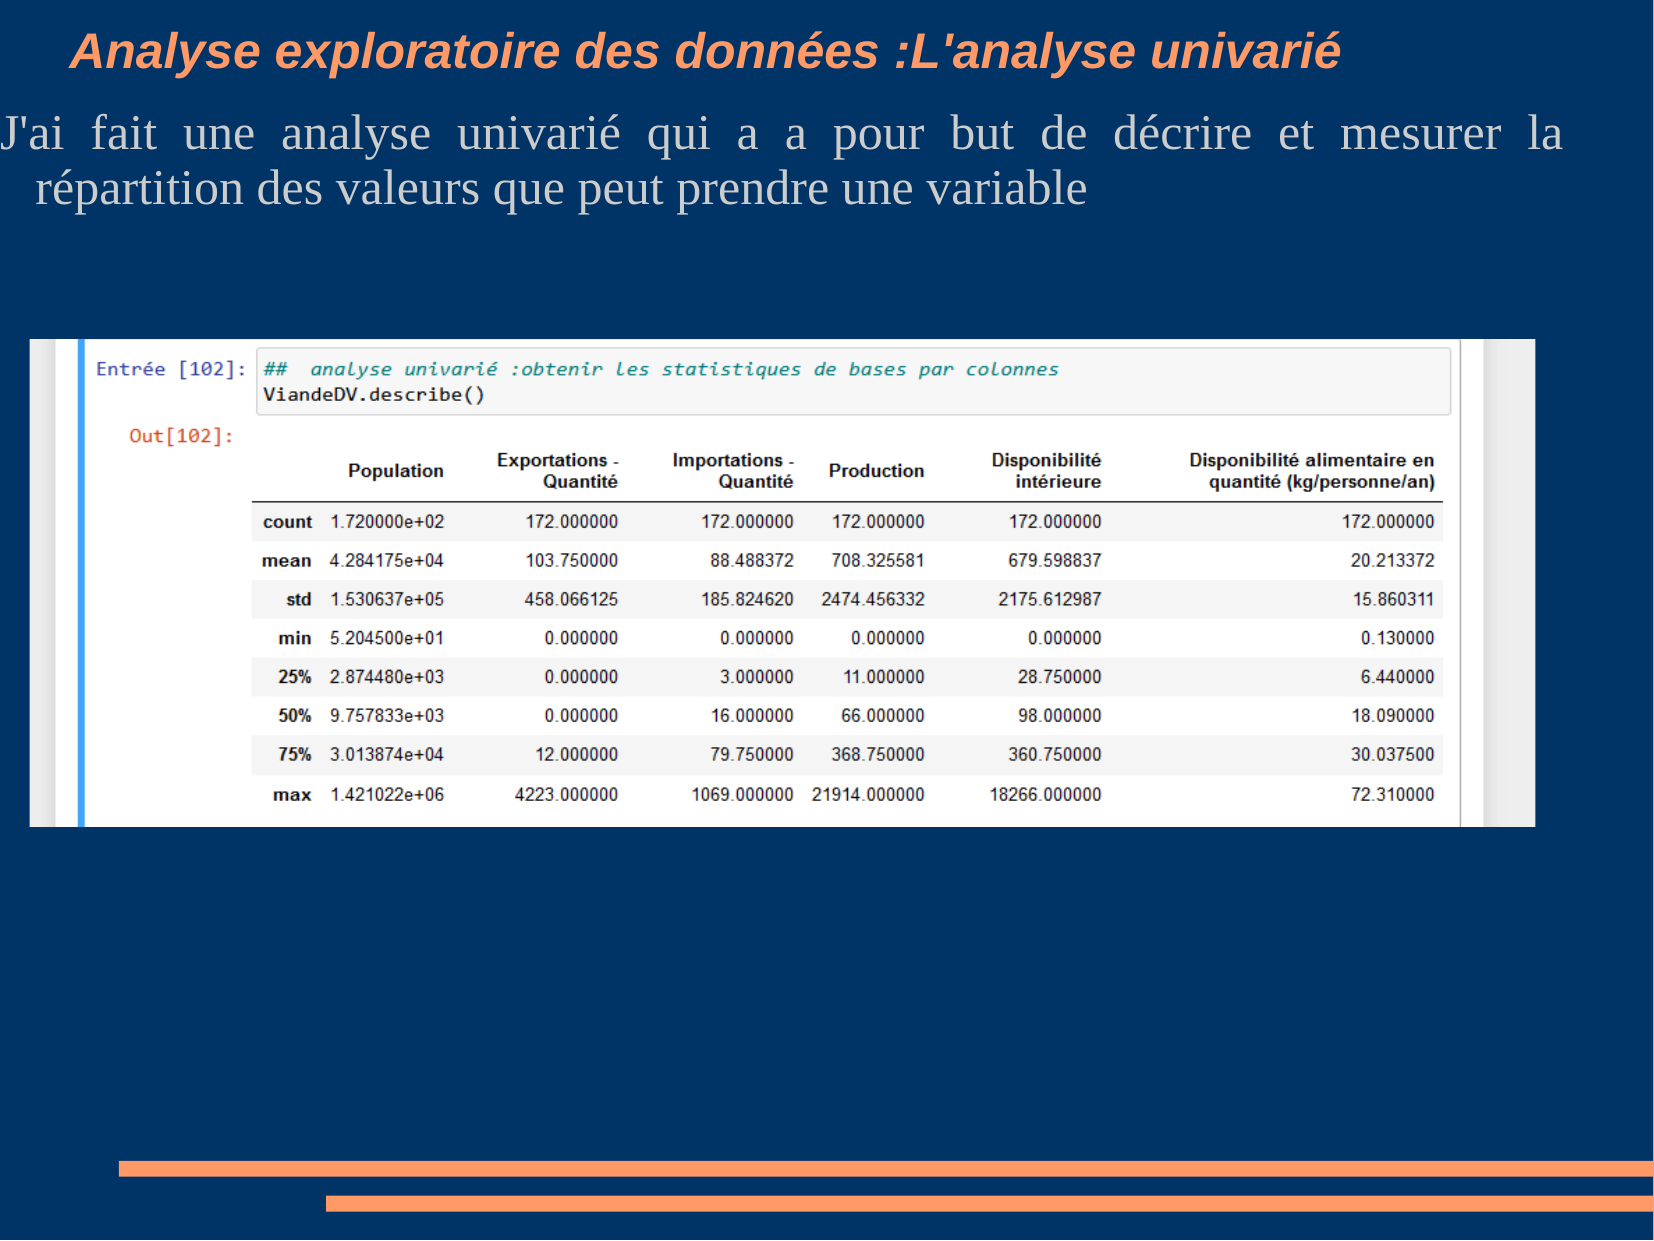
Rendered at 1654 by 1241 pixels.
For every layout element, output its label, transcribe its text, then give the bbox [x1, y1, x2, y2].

picture [29, 339, 1536, 827]
title Analyse exploratoire des données :L'analyse univarié [0, 0, 1413, 102]
subtitle J'ai fait une analyse univarié qui a a pour but de décrire et mesurer la répartition des valeurs que peut prendre une variable [0, 102, 1565, 384]
